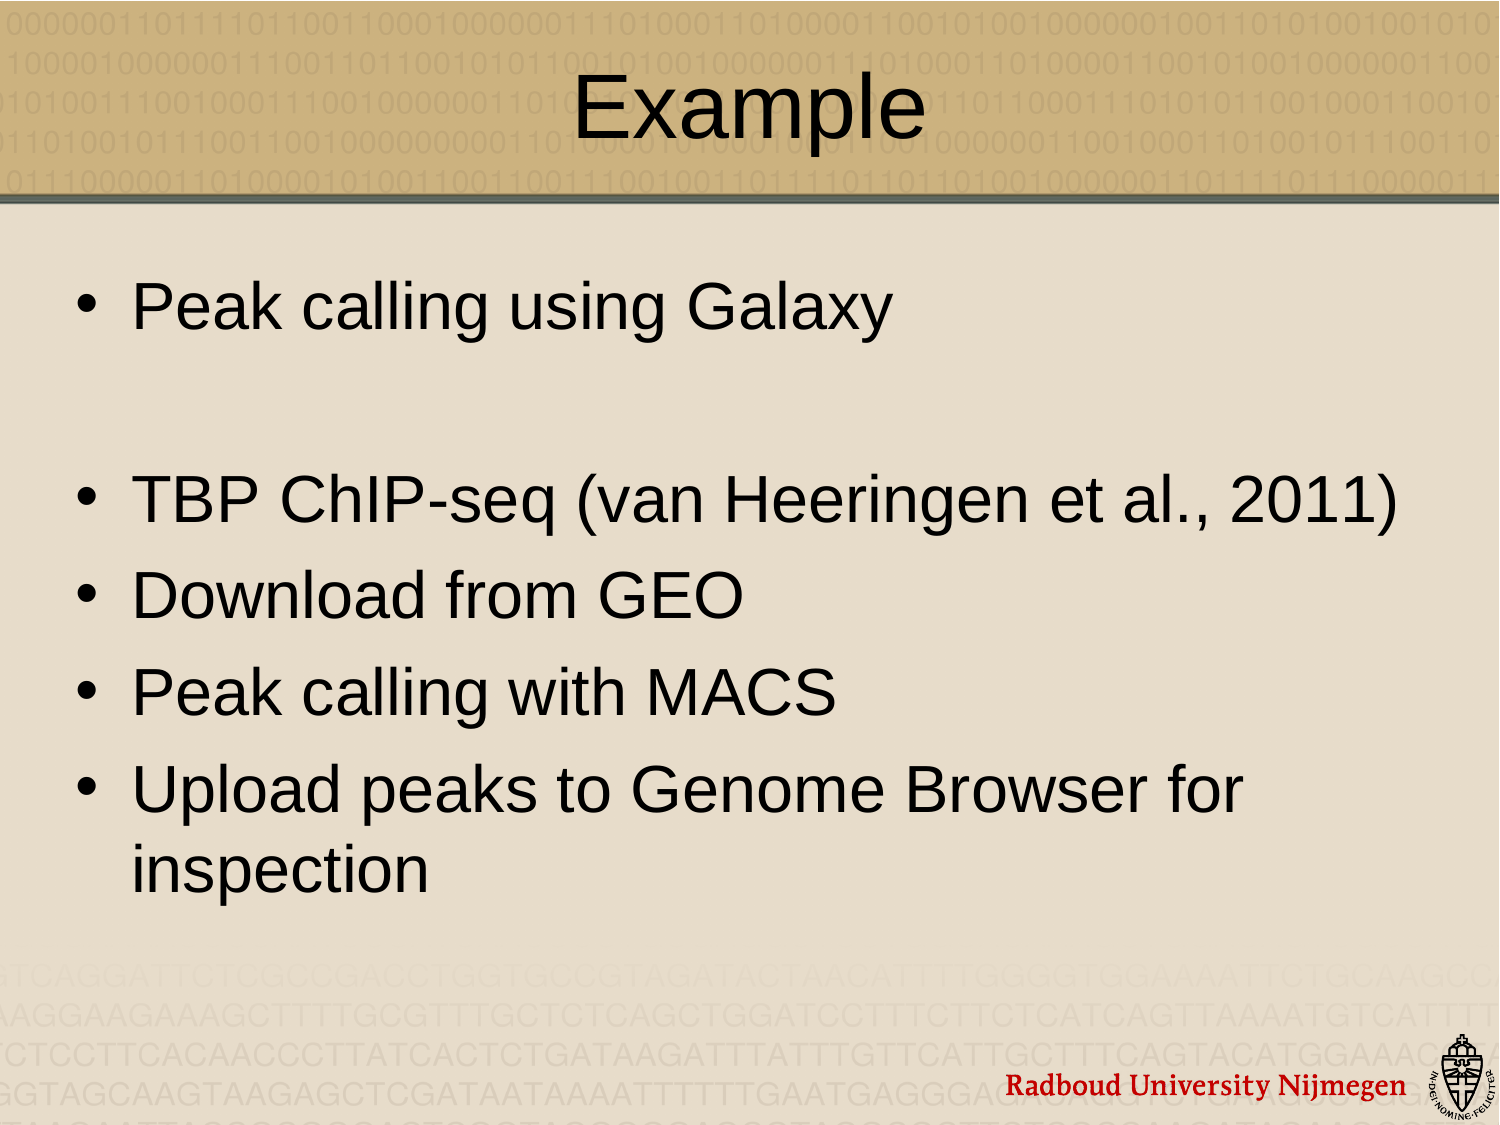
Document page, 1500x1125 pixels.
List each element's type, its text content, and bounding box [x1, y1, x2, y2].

title Example [75, 7, 1425, 196]
list Peak calling using Galaxy TBP ChIP-seq (van Heeringen et al., 2011) Download from GEO Peak calling with MACS Upload peaks to Genome Browser for inspection [75, 262, 1426, 1006]
picture [0, 1, 1500, 1125]
